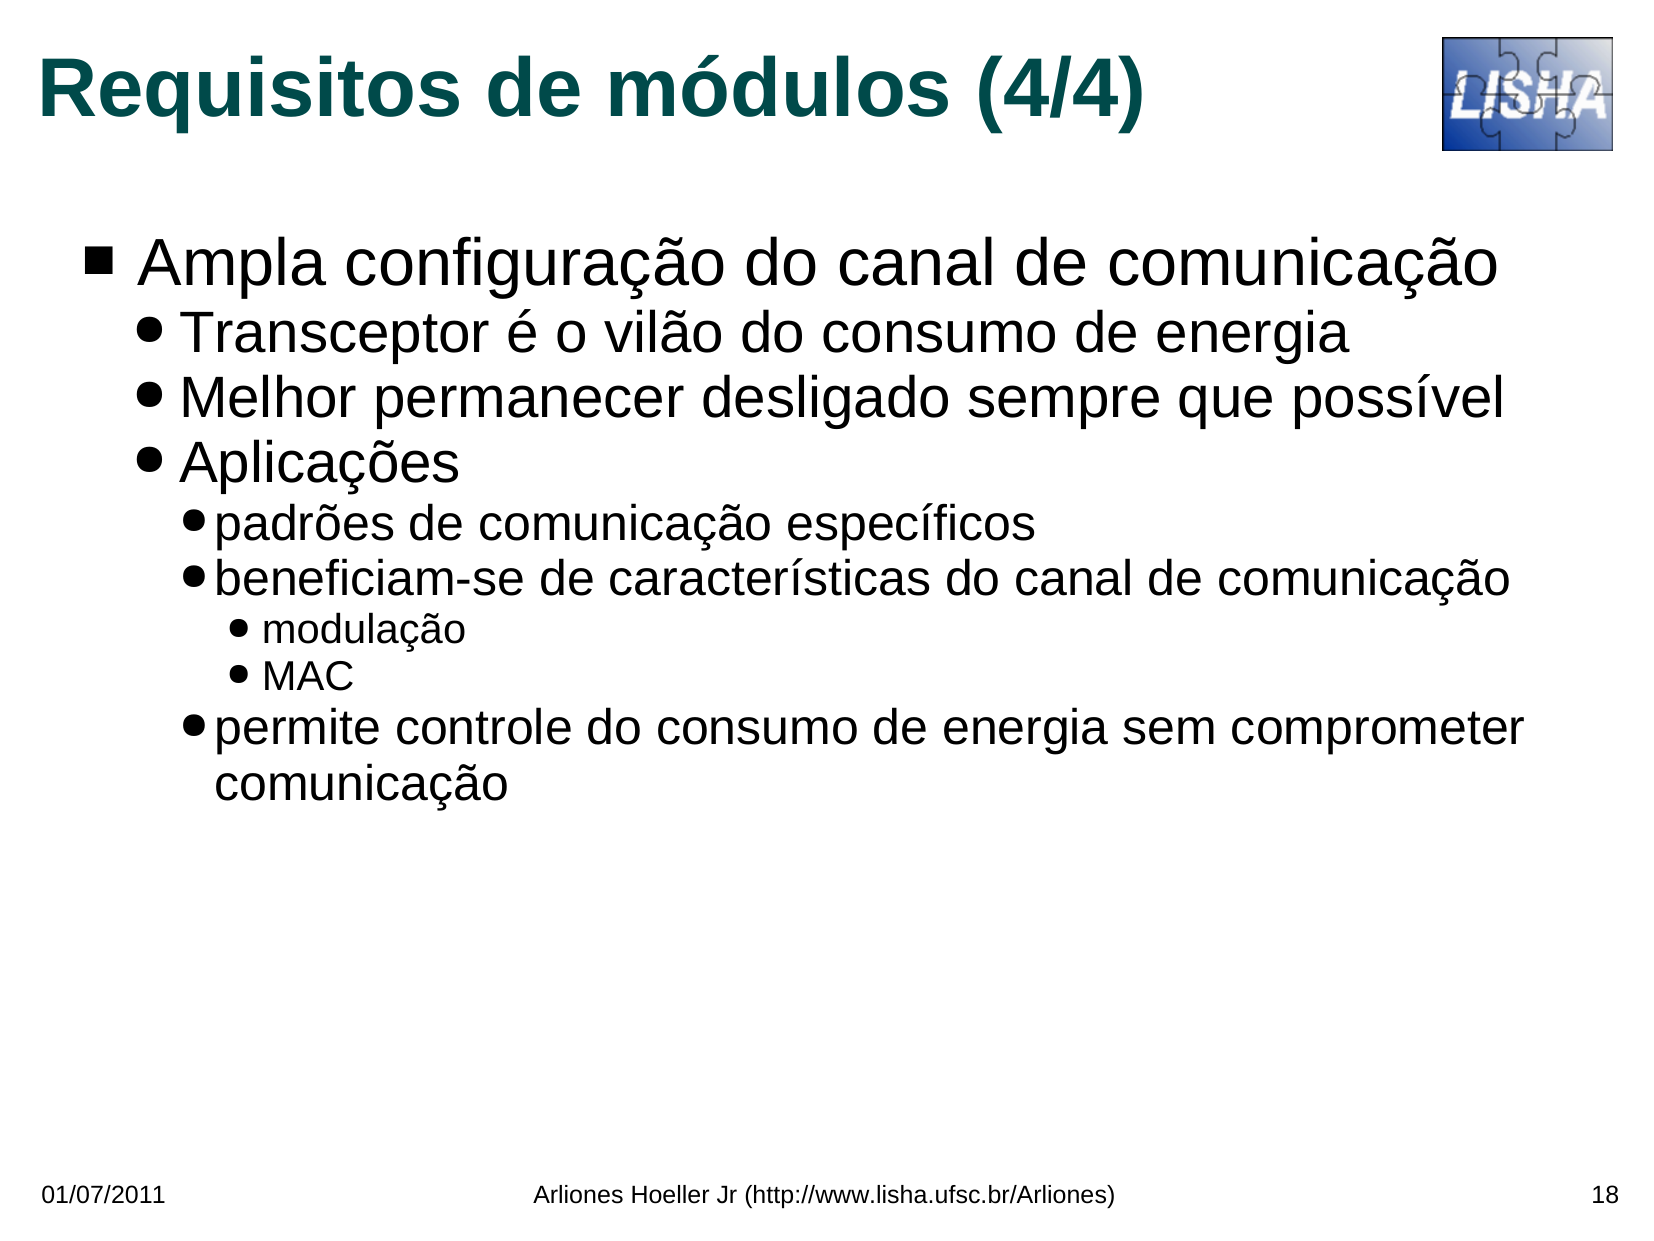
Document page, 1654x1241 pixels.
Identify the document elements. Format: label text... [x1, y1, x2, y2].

list Ampla configuração do canal de comunicação Transceptor é o vilão do consumo de energia Melhor permanecer desligado sempre que possível Aplicações padrões de comunicação específicos beneficiam-se de características do canal de comunicação modulação MAC permite controle do consumo de energia sem comprometer comunicação [37, 225, 1613, 901]
picture [1442, 37, 1613, 151]
title Requisitos de módulos (4/4) [37, 37, 1426, 151]
